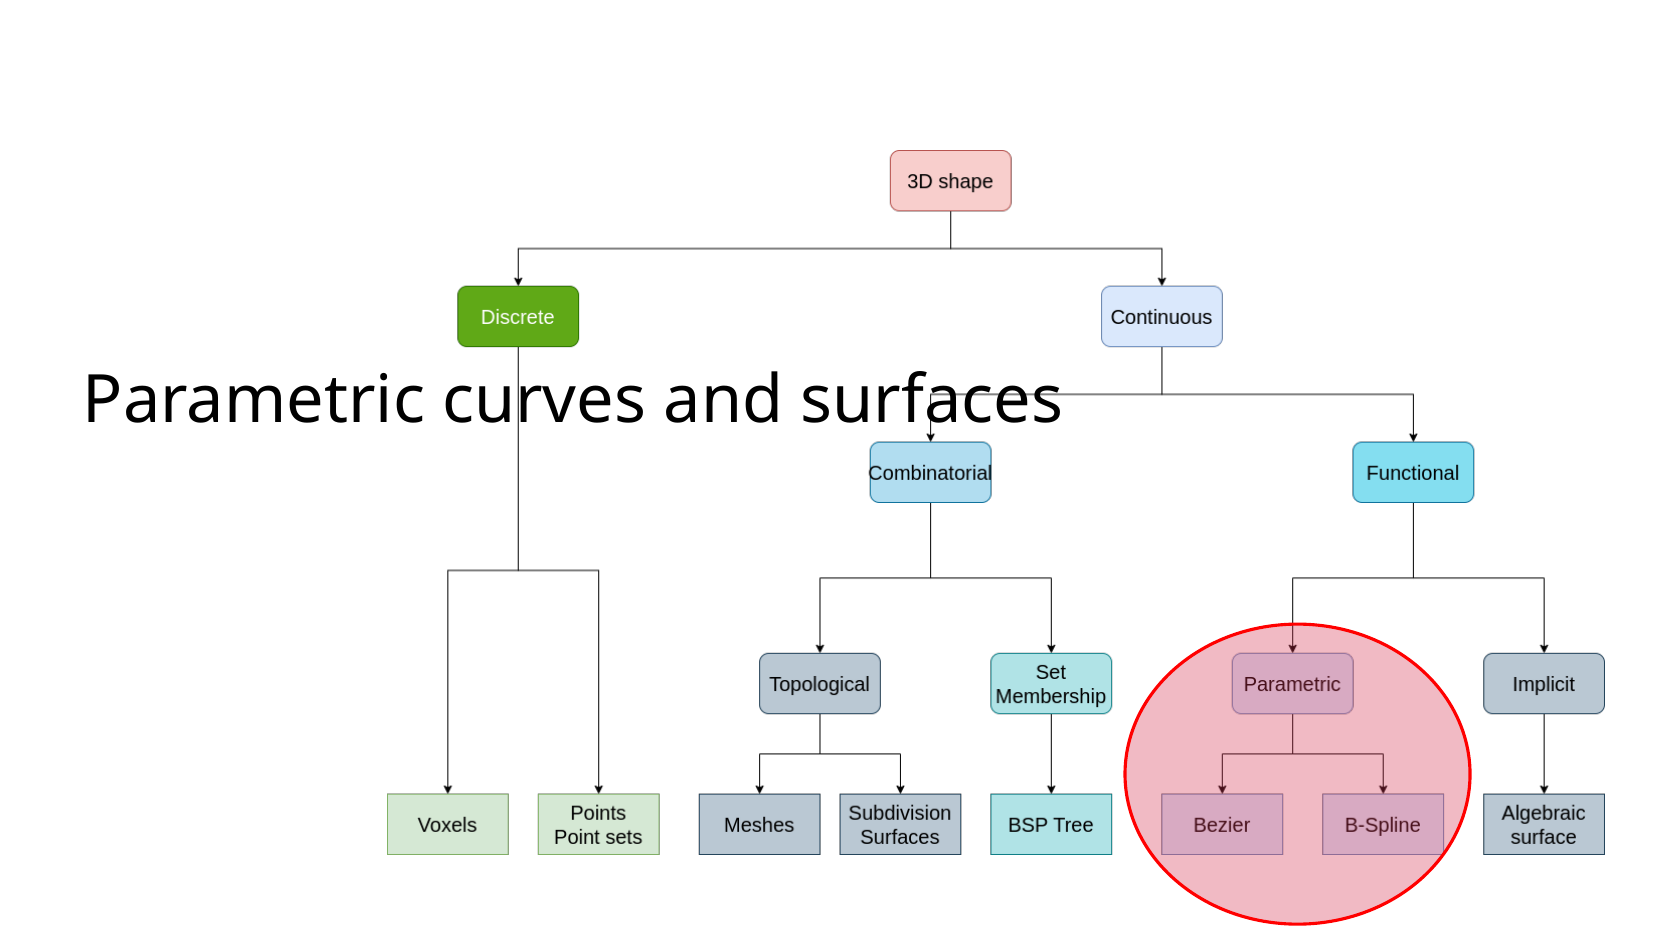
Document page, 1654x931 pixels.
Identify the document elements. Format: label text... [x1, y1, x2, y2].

picture [387, 150, 1606, 856]
text_box [1125, 624, 1471, 925]
subtitle Parametric curves and surfaces [82, 37, 1571, 757]
